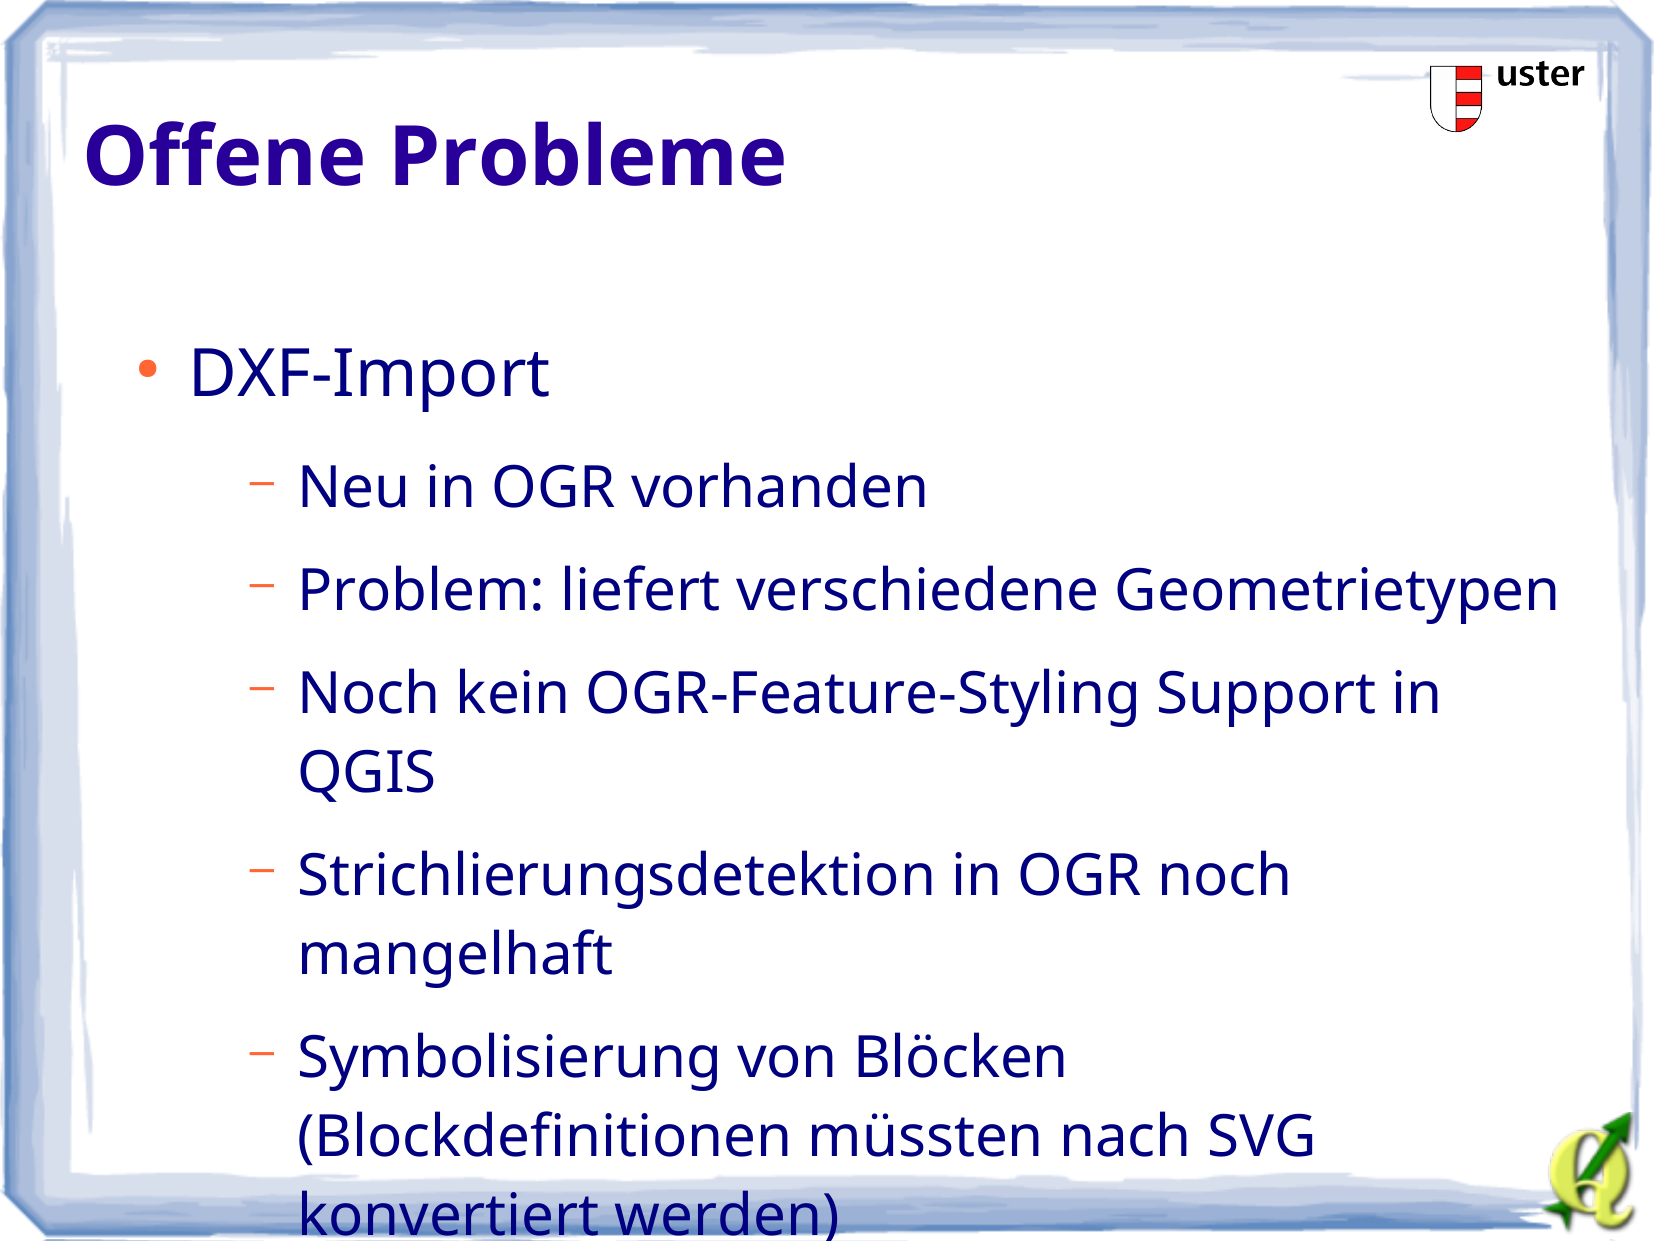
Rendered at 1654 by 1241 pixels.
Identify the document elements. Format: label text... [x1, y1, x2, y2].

title Offene Probleme [82, 56, 1571, 250]
picture [0, 0, 1654, 1241]
list DXF-Import Neu in OGR vorhanden Problem: liefert verschiedene Geometrietypen Noch kein OGR-Feature-Styling Support in QGIS Strichlierungsdetektion in OGR noch mangelhaft Symbolisierung von Blöcken (Blockdefinitionen müssten nach SVG konvertiert werden) [118, 324, 1571, 1129]
